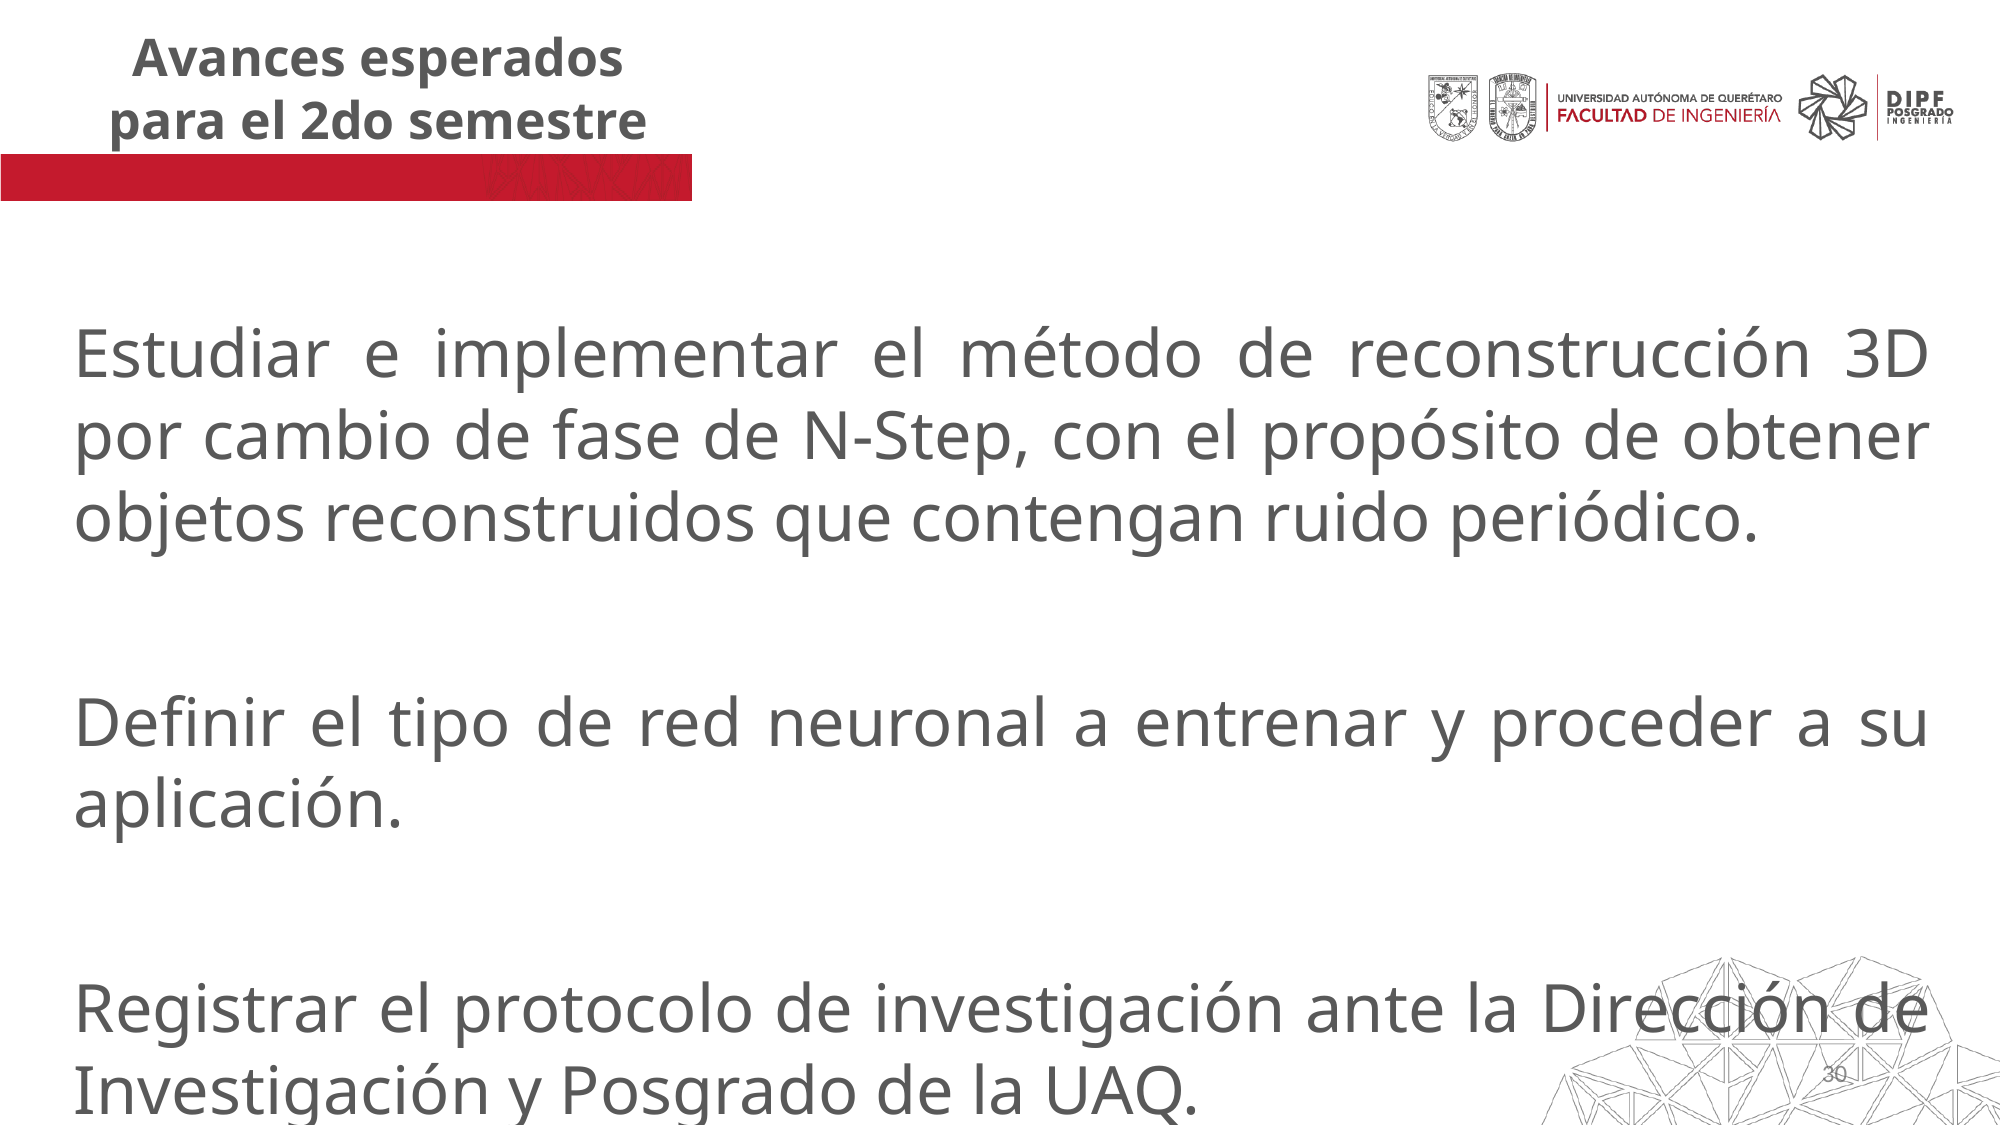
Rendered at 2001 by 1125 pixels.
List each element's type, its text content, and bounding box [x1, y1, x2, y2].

picture [0, 154, 692, 201]
picture [1521, 945, 2000, 1125]
picture [1422, 66, 1959, 160]
text_box Avances esperados para el 2do semestre [66, 14, 692, 154]
text_box Estudiar e implementar el método de reconstrucción 3D por cambio de fase de N-Step, con el propósito de obtener objetos reconstruidos que contengan ruido periódico. Definir el tipo de red neuronal a entrenar y proceder a su aplicación. Registrar el protocolo de investigación ante la Dirección de Investigación y Posgrado de la UAQ. [59, 305, 1949, 944]
